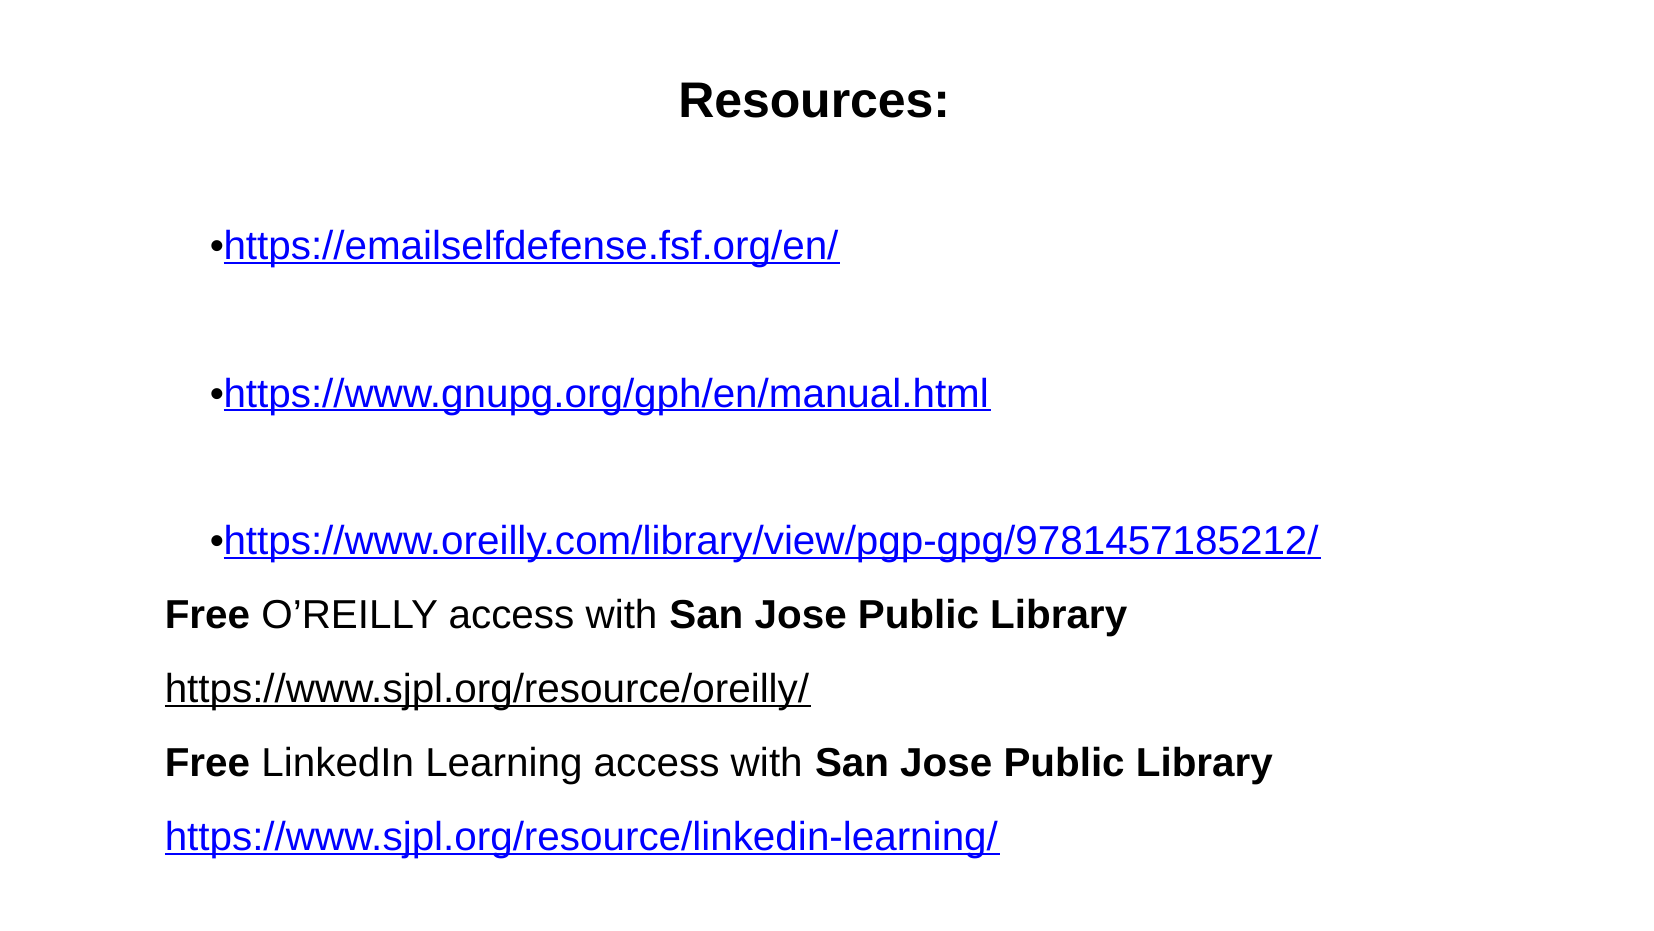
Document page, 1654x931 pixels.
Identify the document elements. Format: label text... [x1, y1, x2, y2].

title Resources: [108, 42, 1521, 158]
list https://emailselfdefense.fsf.org/en/ https://www.gnupg.org/gph/en/manual.html https://www.oreilly.com/library/view/pgp-gpg/9781457185212/ Free O’REILLY access with San Jose Public Library https://www.sjpl.org/resource/oreilly/ Free LinkedIn Learning access with San Jose Public Library https://www.sjpl.org/resource/linkedin-learning/ [108, 222, 1521, 862]
